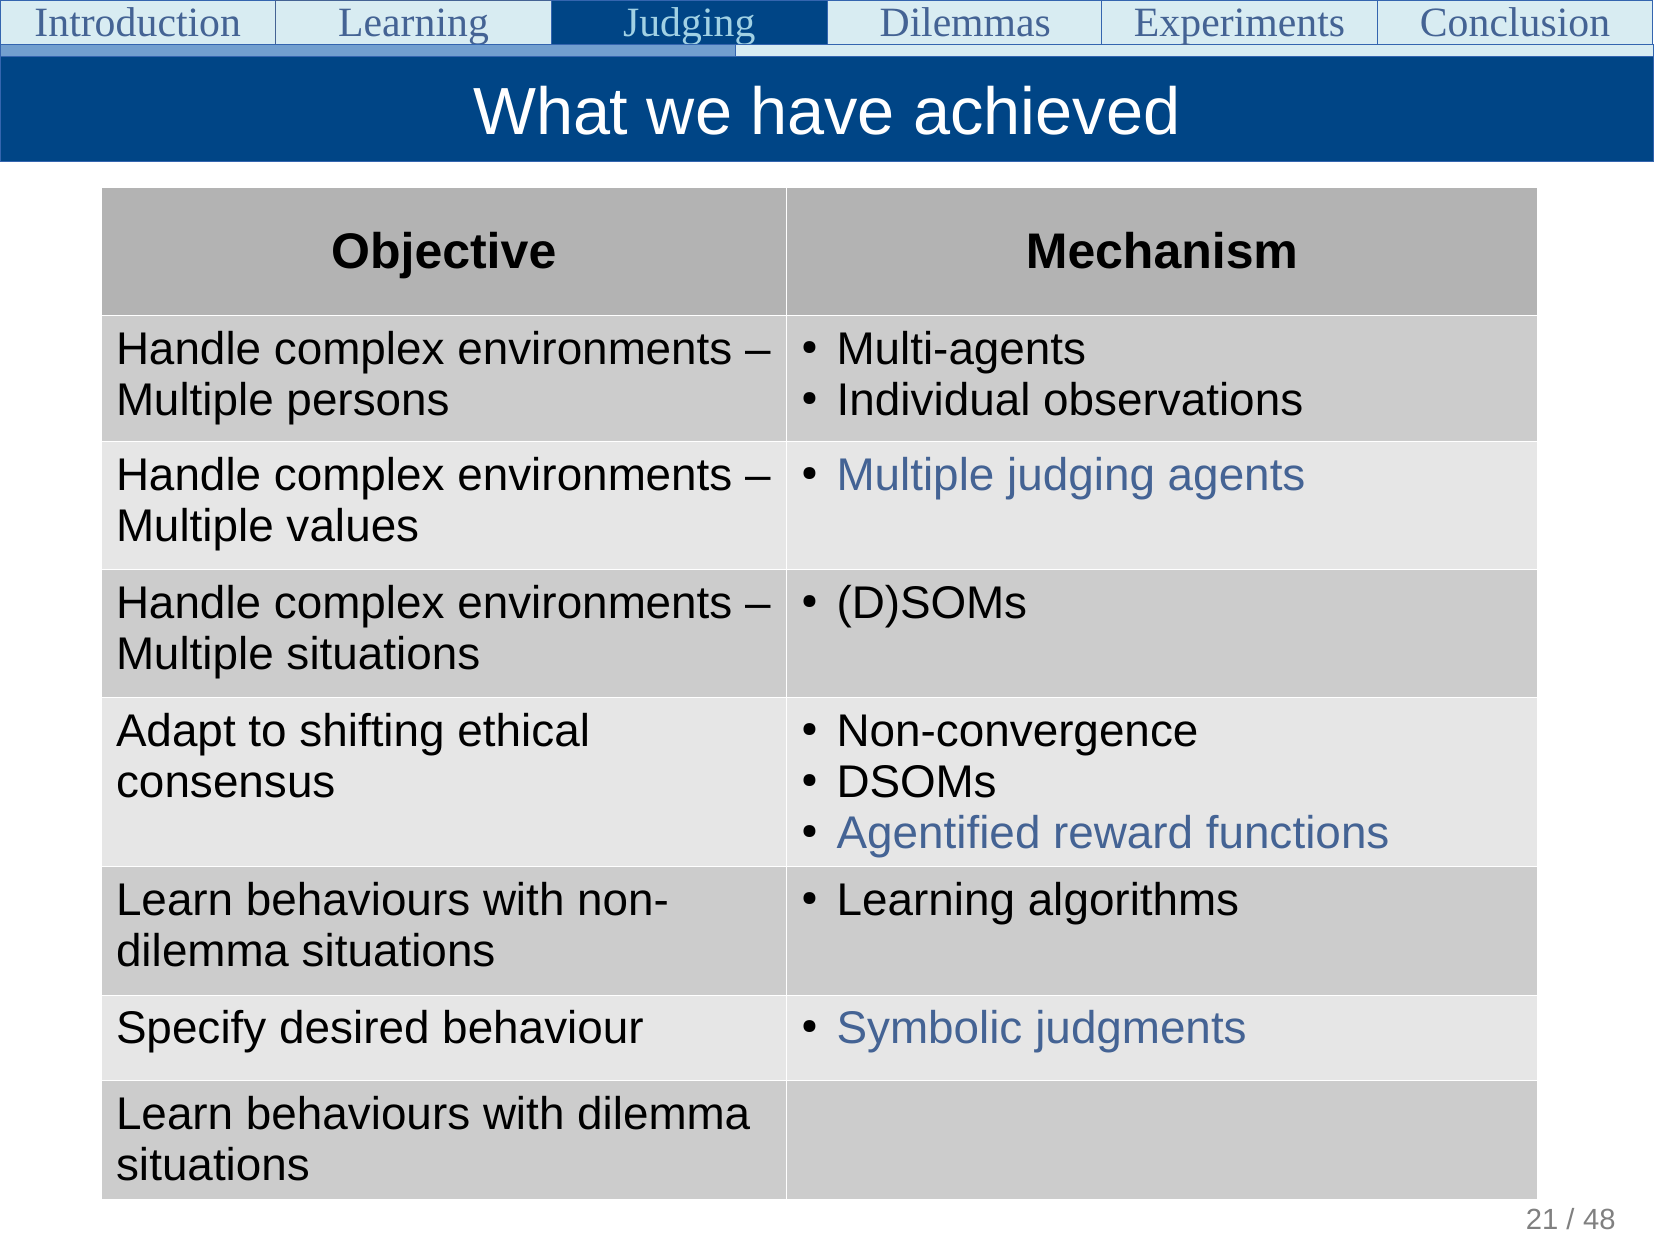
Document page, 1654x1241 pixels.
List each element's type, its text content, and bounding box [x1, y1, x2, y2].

text_box [0, 44, 736, 57]
table_cell Handle complex environments – Multiple situations [102, 570, 786, 697]
table_header Mechanism [787, 188, 1537, 315]
table_cell Non-convergence DSOMs Agentified reward functions [787, 698, 1537, 866]
table_cell (D)SOMs [787, 570, 1537, 697]
table_cell Adapt to shifting ethical consensus [102, 698, 786, 866]
table_cell Specify desired behaviour [102, 996, 786, 1080]
table_cell Symbolic judgments [787, 996, 1537, 1080]
table_cell Learn behaviours with non-dilemma situations [102, 867, 786, 995]
table_cell [787, 1081, 1537, 1199]
table_header Objective [102, 188, 786, 315]
table_cell Multiple judging agents [787, 442, 1537, 569]
table_cell Multi-agents Individual observations [787, 316, 1537, 441]
title What we have achieved [0, 59, 1654, 165]
table_cell Handle complex environments – Multiple values [102, 442, 786, 569]
table_cell Learn behaviours with dilemma situations [102, 1081, 786, 1199]
table_cell Learning algorithms [787, 867, 1537, 995]
table_cell Handle complex environments – Multiple persons [102, 316, 786, 441]
